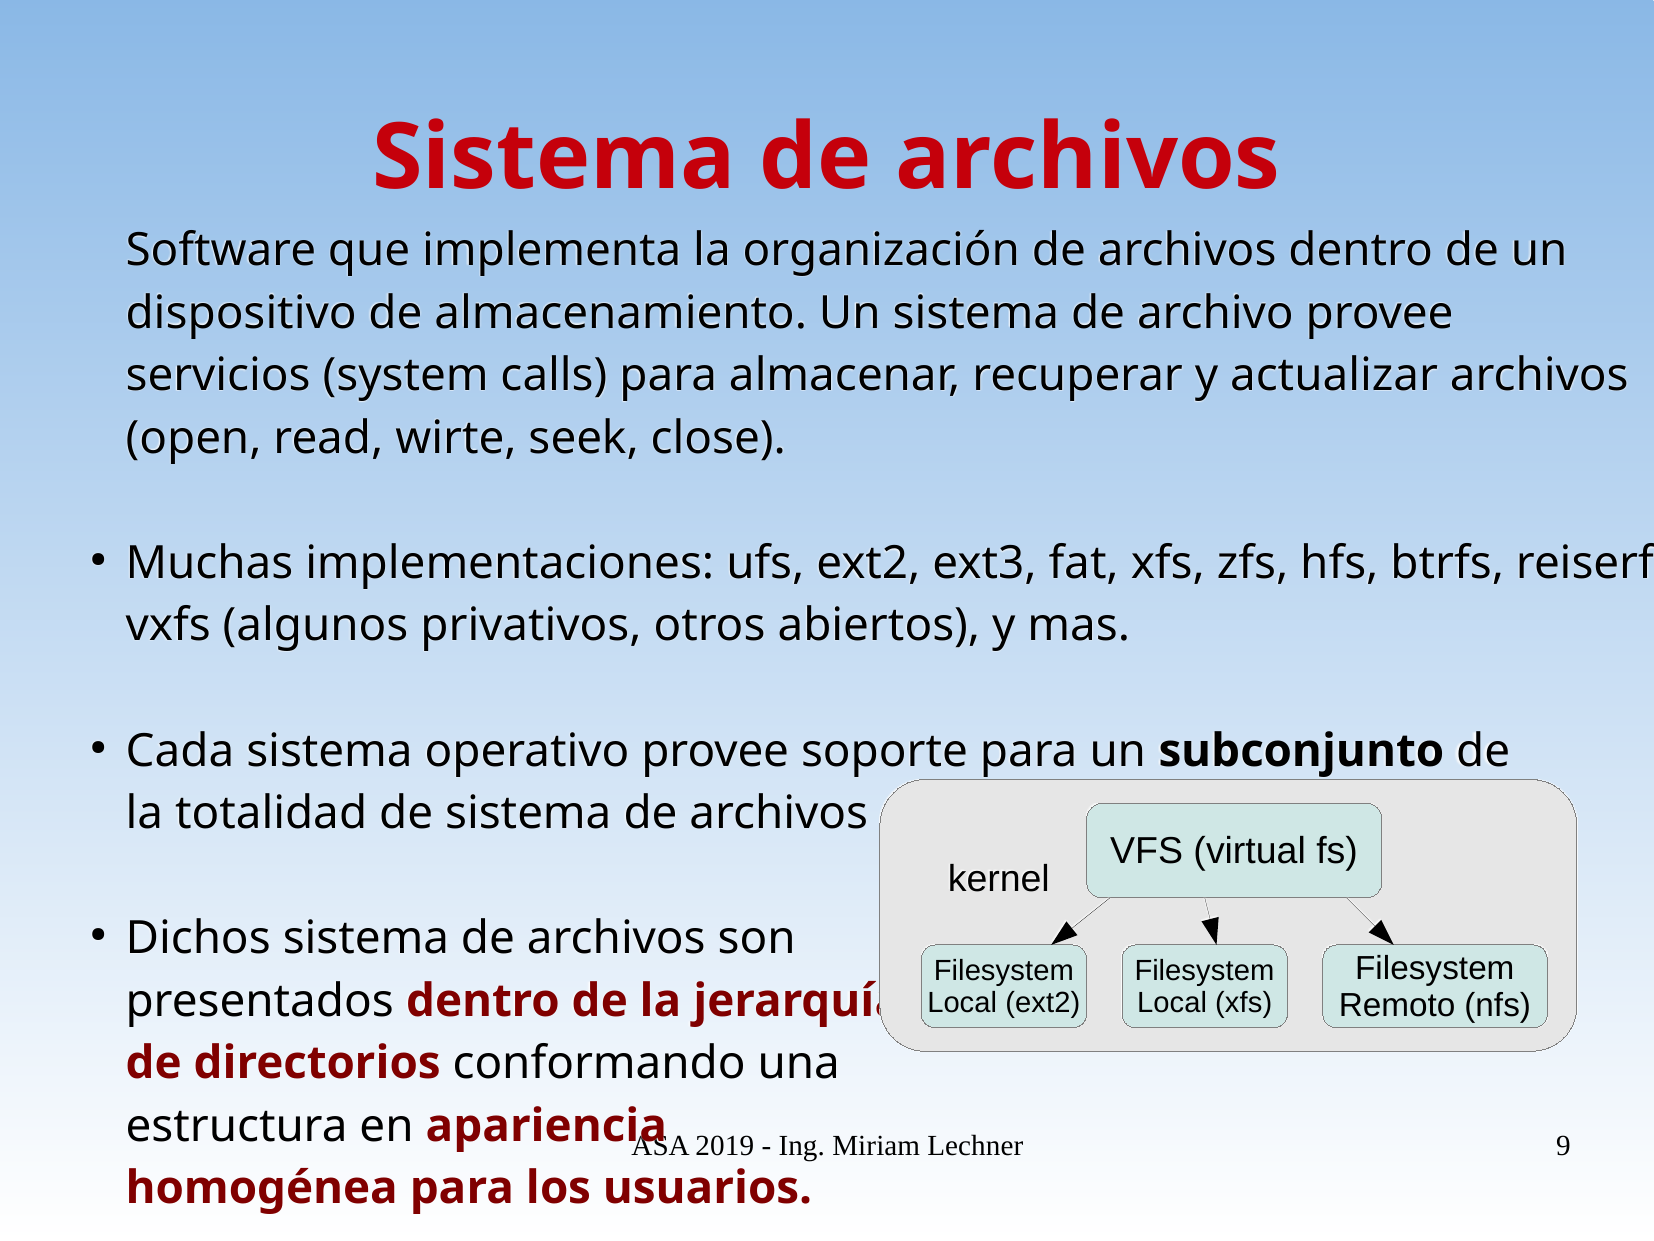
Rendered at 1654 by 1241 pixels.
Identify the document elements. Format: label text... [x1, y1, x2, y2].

title Sistema de archivos [82, 49, 1571, 209]
text_box VFS (virtual fs) [1086, 803, 1382, 898]
text_box [879, 779, 1577, 1052]
text_box Filesystem Remoto (nfs) [1322, 944, 1548, 1028]
text_box Software que implementa la organización de archivos dentro de un dispositivo de almacenamiento. Un sistema de archivo provee servicios (system calls) para almacenar, recuperar y actualizar archivos (open, read, wirte, seek, close). Muchas implementaciones: ufs, ext2, ext3, fat, xfs, zfs, hfs, btrfs, reiserfs, vxfs (algunos privativos, otros abiertos), y mas. Cada sistema operativo provee soporte para un subconjunto de la totalidad de sistema de archivos existentes. Dichos sistema de archivos son presentados dentro de la jerarquía de directorios conformando una estructura en apariencia homogénea para los usuarios. [75, 209, 1613, 1177]
text_box Filesystem Local (xfs) [1122, 944, 1288, 1028]
text_box Filesystem Local (ext2) [921, 944, 1087, 1028]
text_box kernel [933, 850, 1065, 908]
